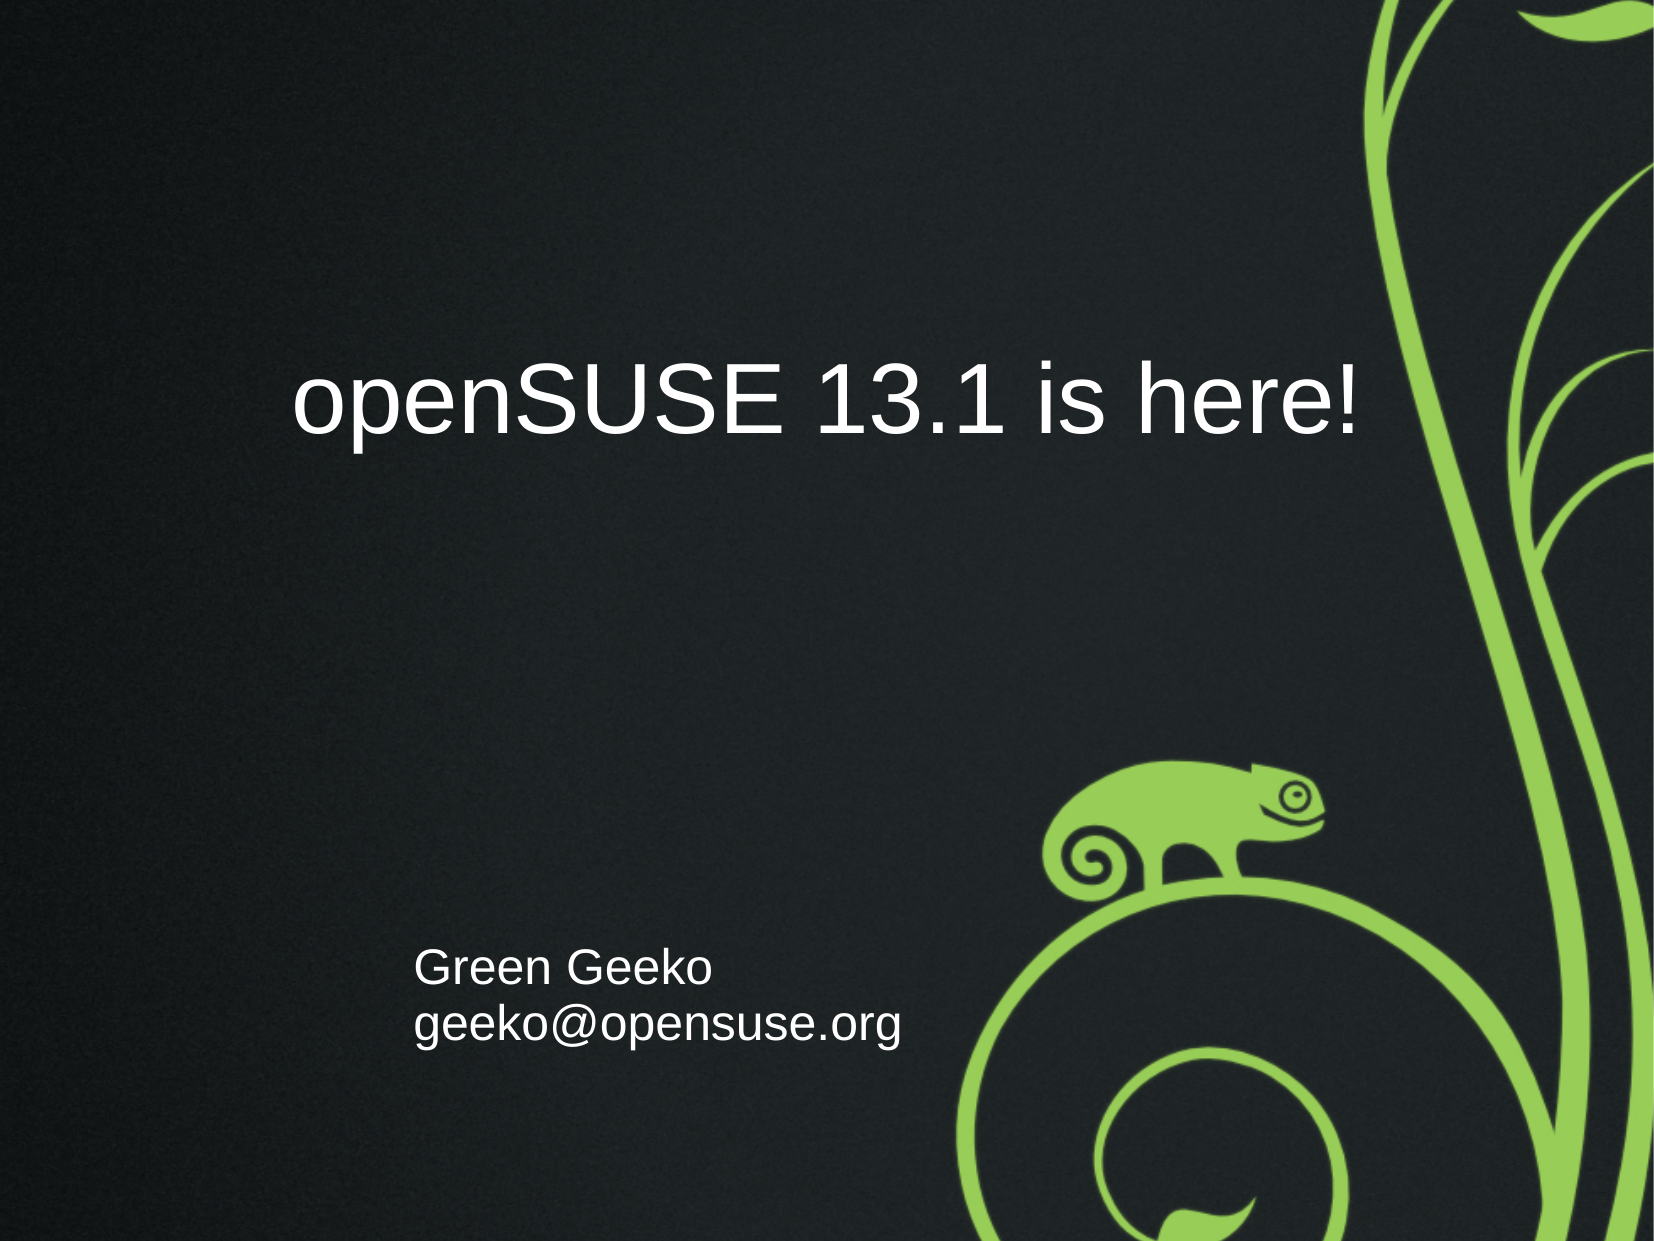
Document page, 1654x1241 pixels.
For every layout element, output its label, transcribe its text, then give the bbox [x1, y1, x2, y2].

picture [0, 0, 1654, 1241]
text_box Green Geeko geeko@opensuse.org [413, 939, 1323, 1052]
subtitle openSUSE 13.1 is here! [121, 0, 1534, 846]
